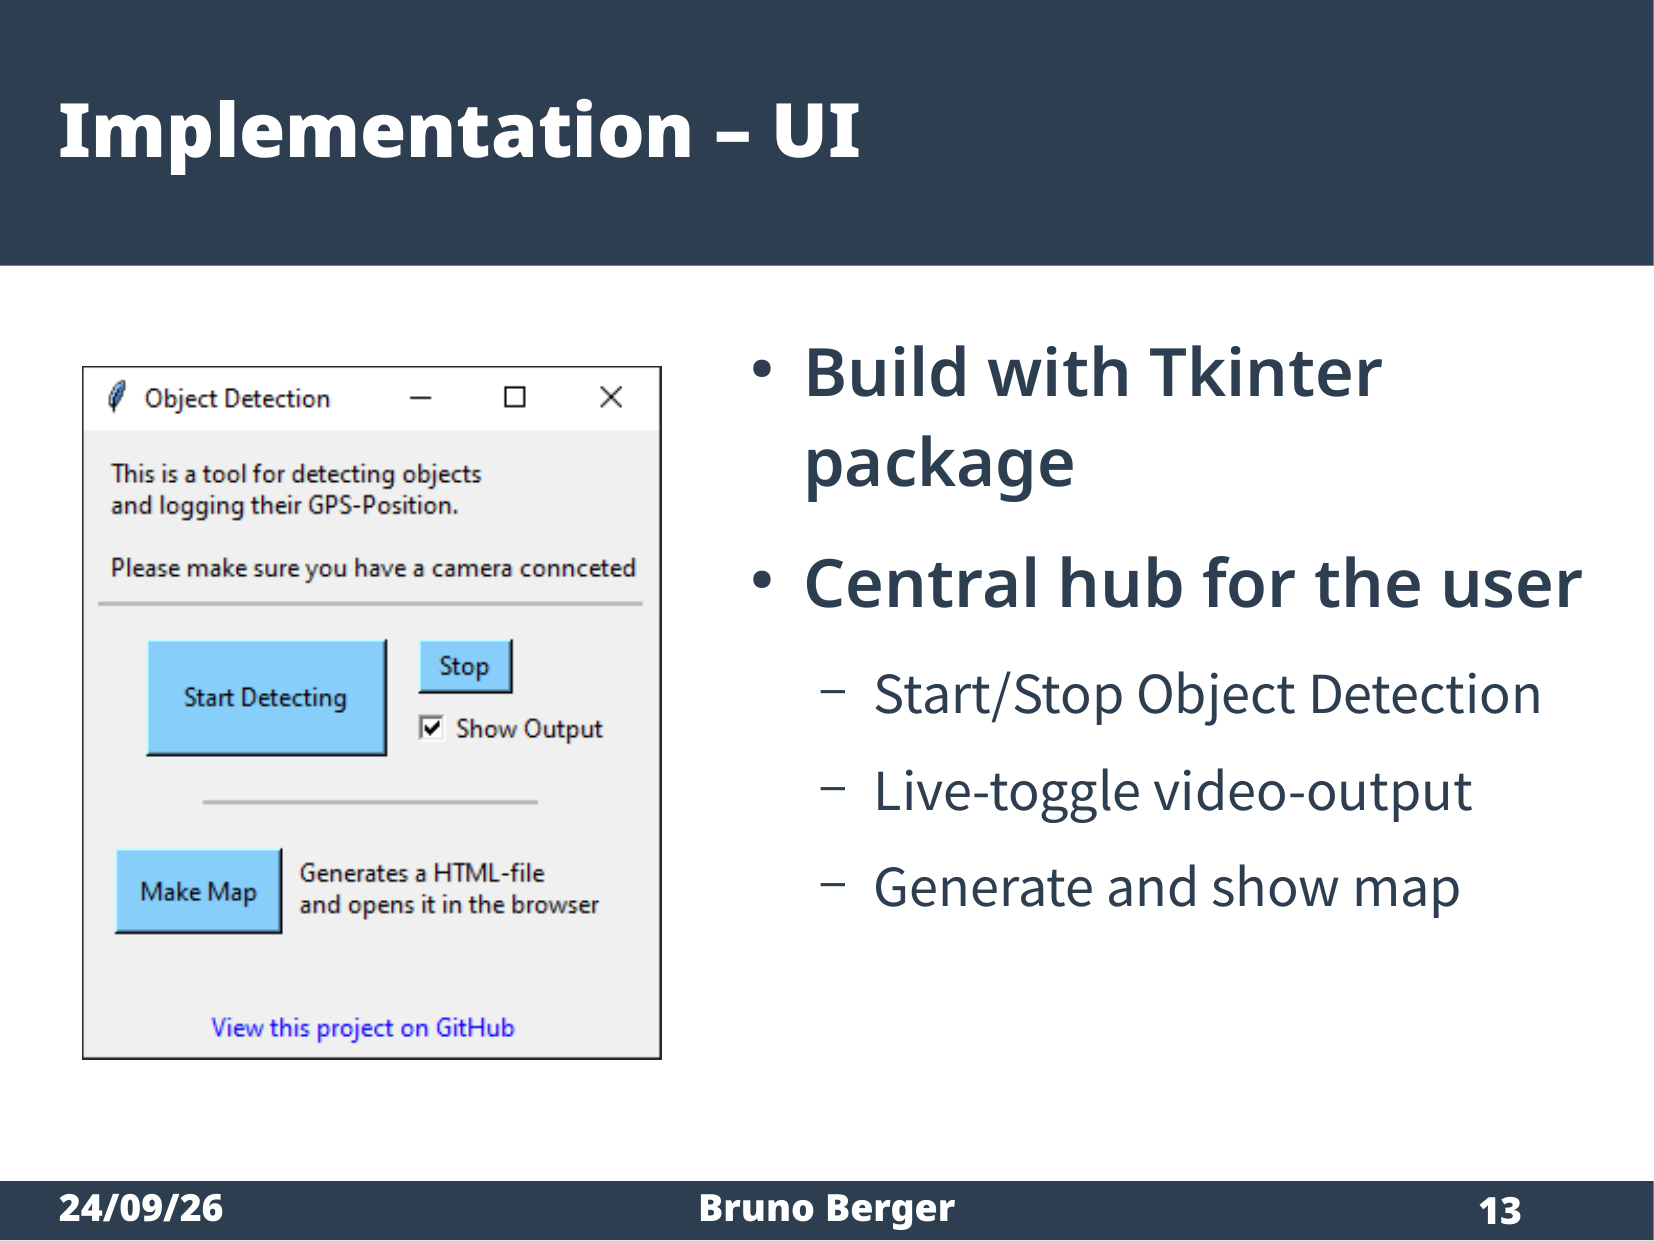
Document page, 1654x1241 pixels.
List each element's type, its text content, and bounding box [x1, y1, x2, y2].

list Build with Tkinter package Central hub for the user Start/Stop Object Detection Live-toggle video-output Generate and show map [732, 324, 1595, 1152]
title Implementation – UI [59, 49, 1595, 207]
picture [82, 366, 662, 1060]
